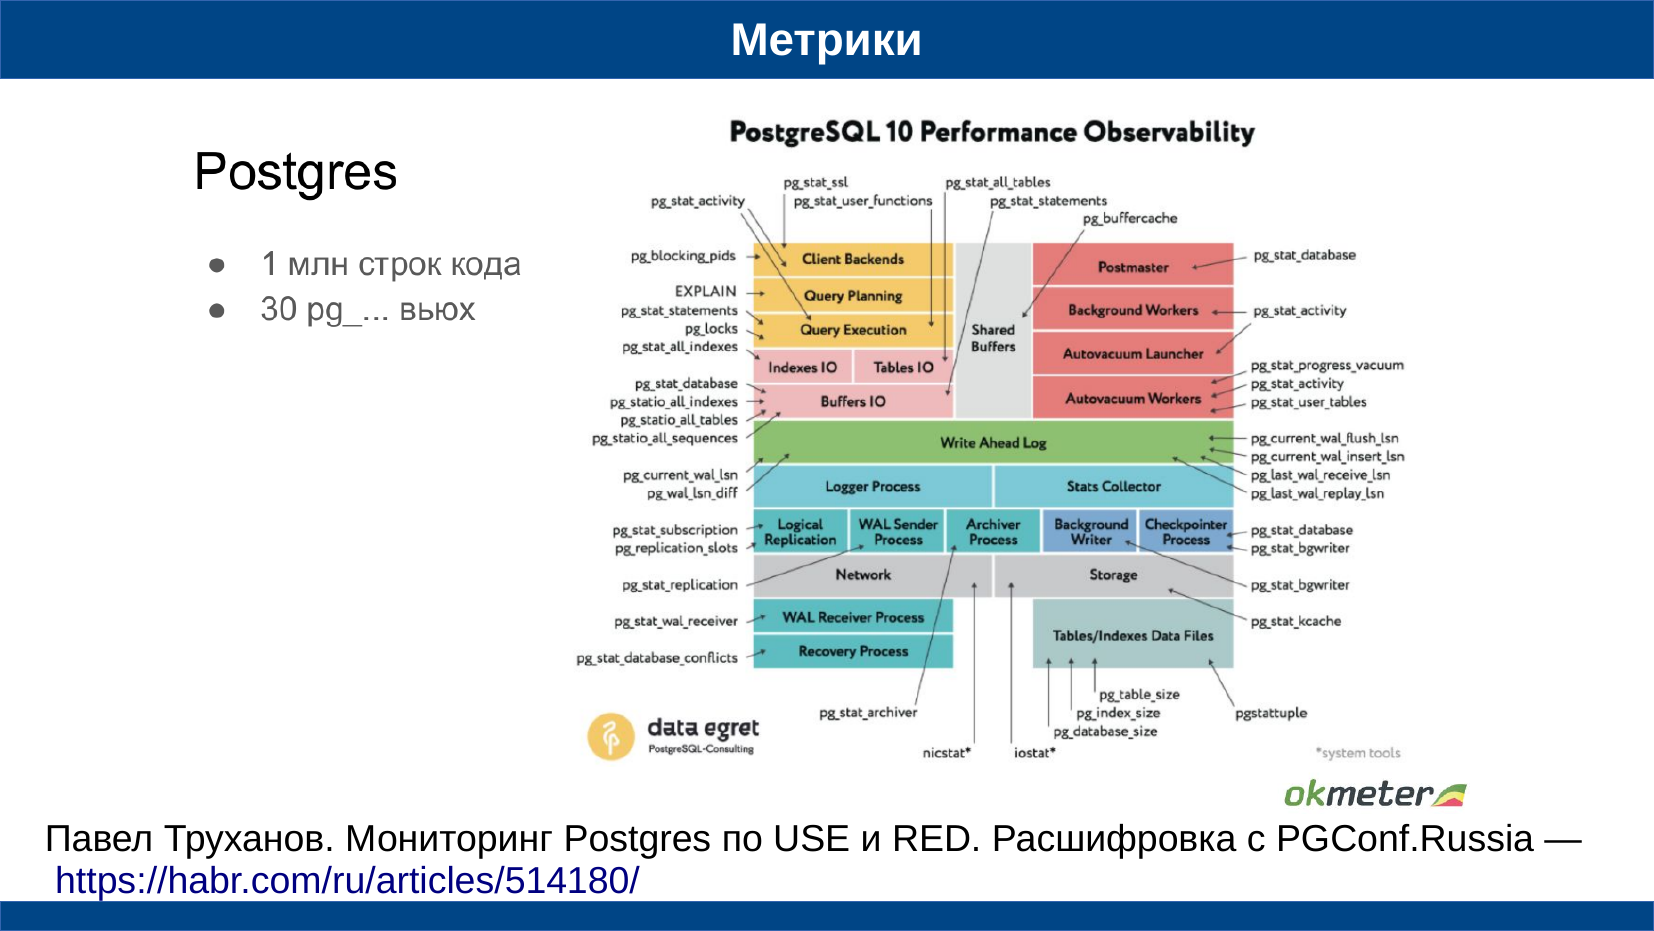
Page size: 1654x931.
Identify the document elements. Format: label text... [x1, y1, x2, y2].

picture [135, 104, 1471, 810]
text_box Павел Труханов. Мониторинг Postgres по USE и RED. Расшифровка с PGConf.Russia — https://habr.com/ru/articles/514180/ [30, 810, 1606, 931]
title Метрики [0, 0, 1654, 79]
